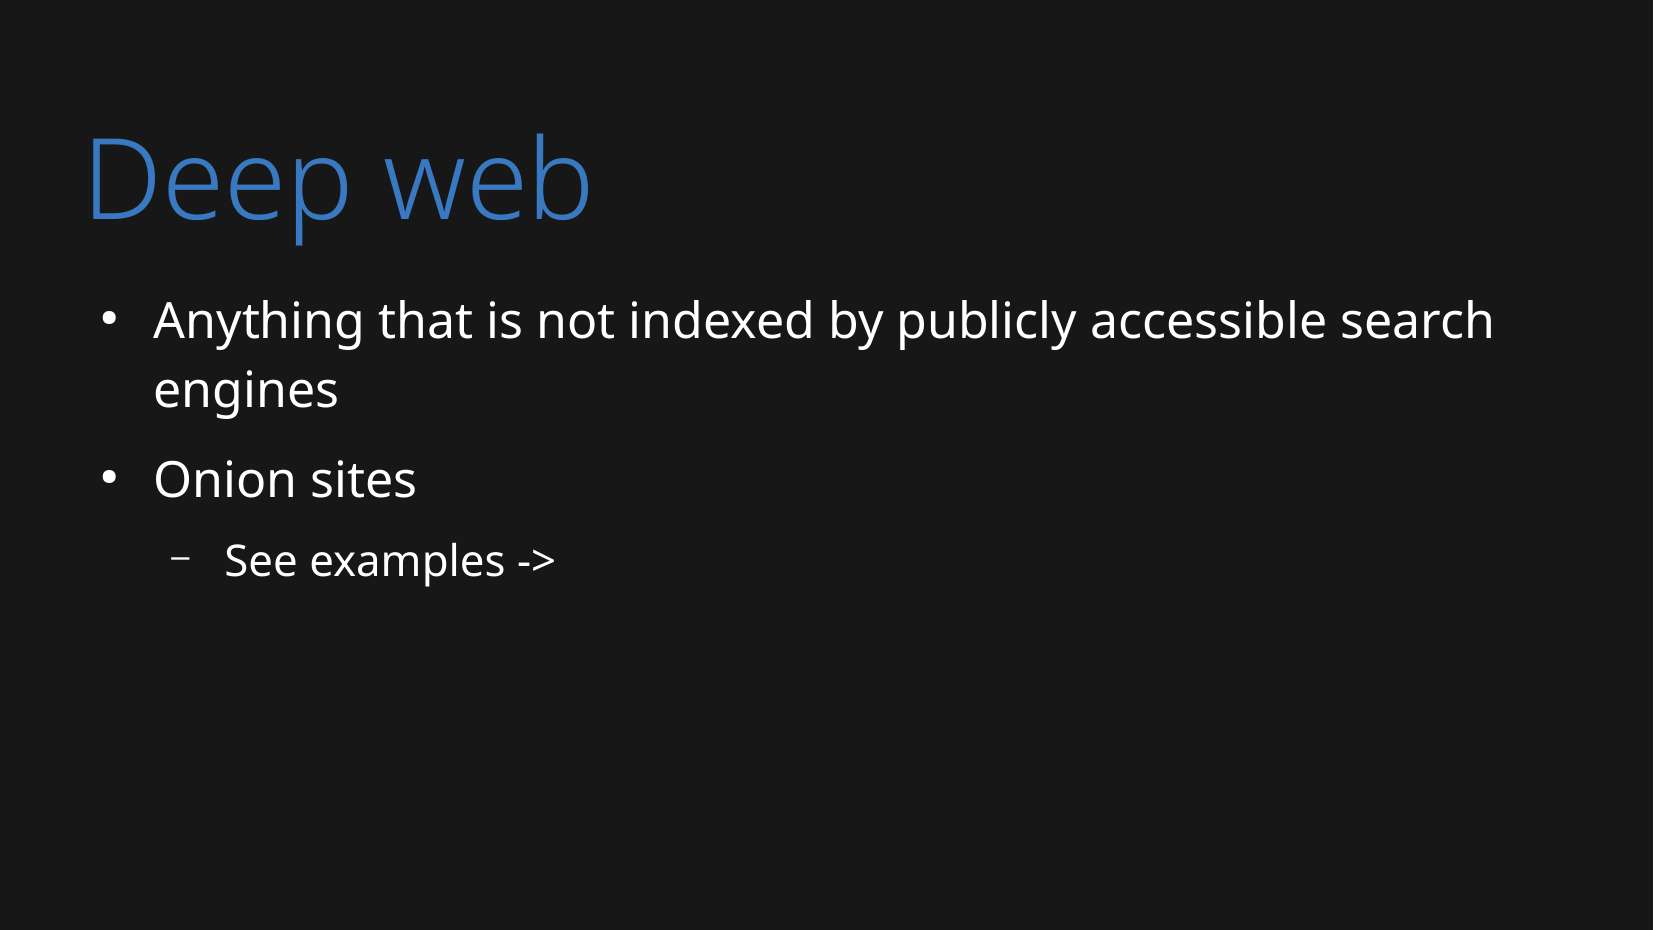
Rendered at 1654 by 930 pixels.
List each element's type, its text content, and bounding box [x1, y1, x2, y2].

title Deep web [82, 60, 1653, 253]
list Anything that is not indexed by publicly accessible search engines Onion sites See examples -> [82, 285, 1571, 795]
